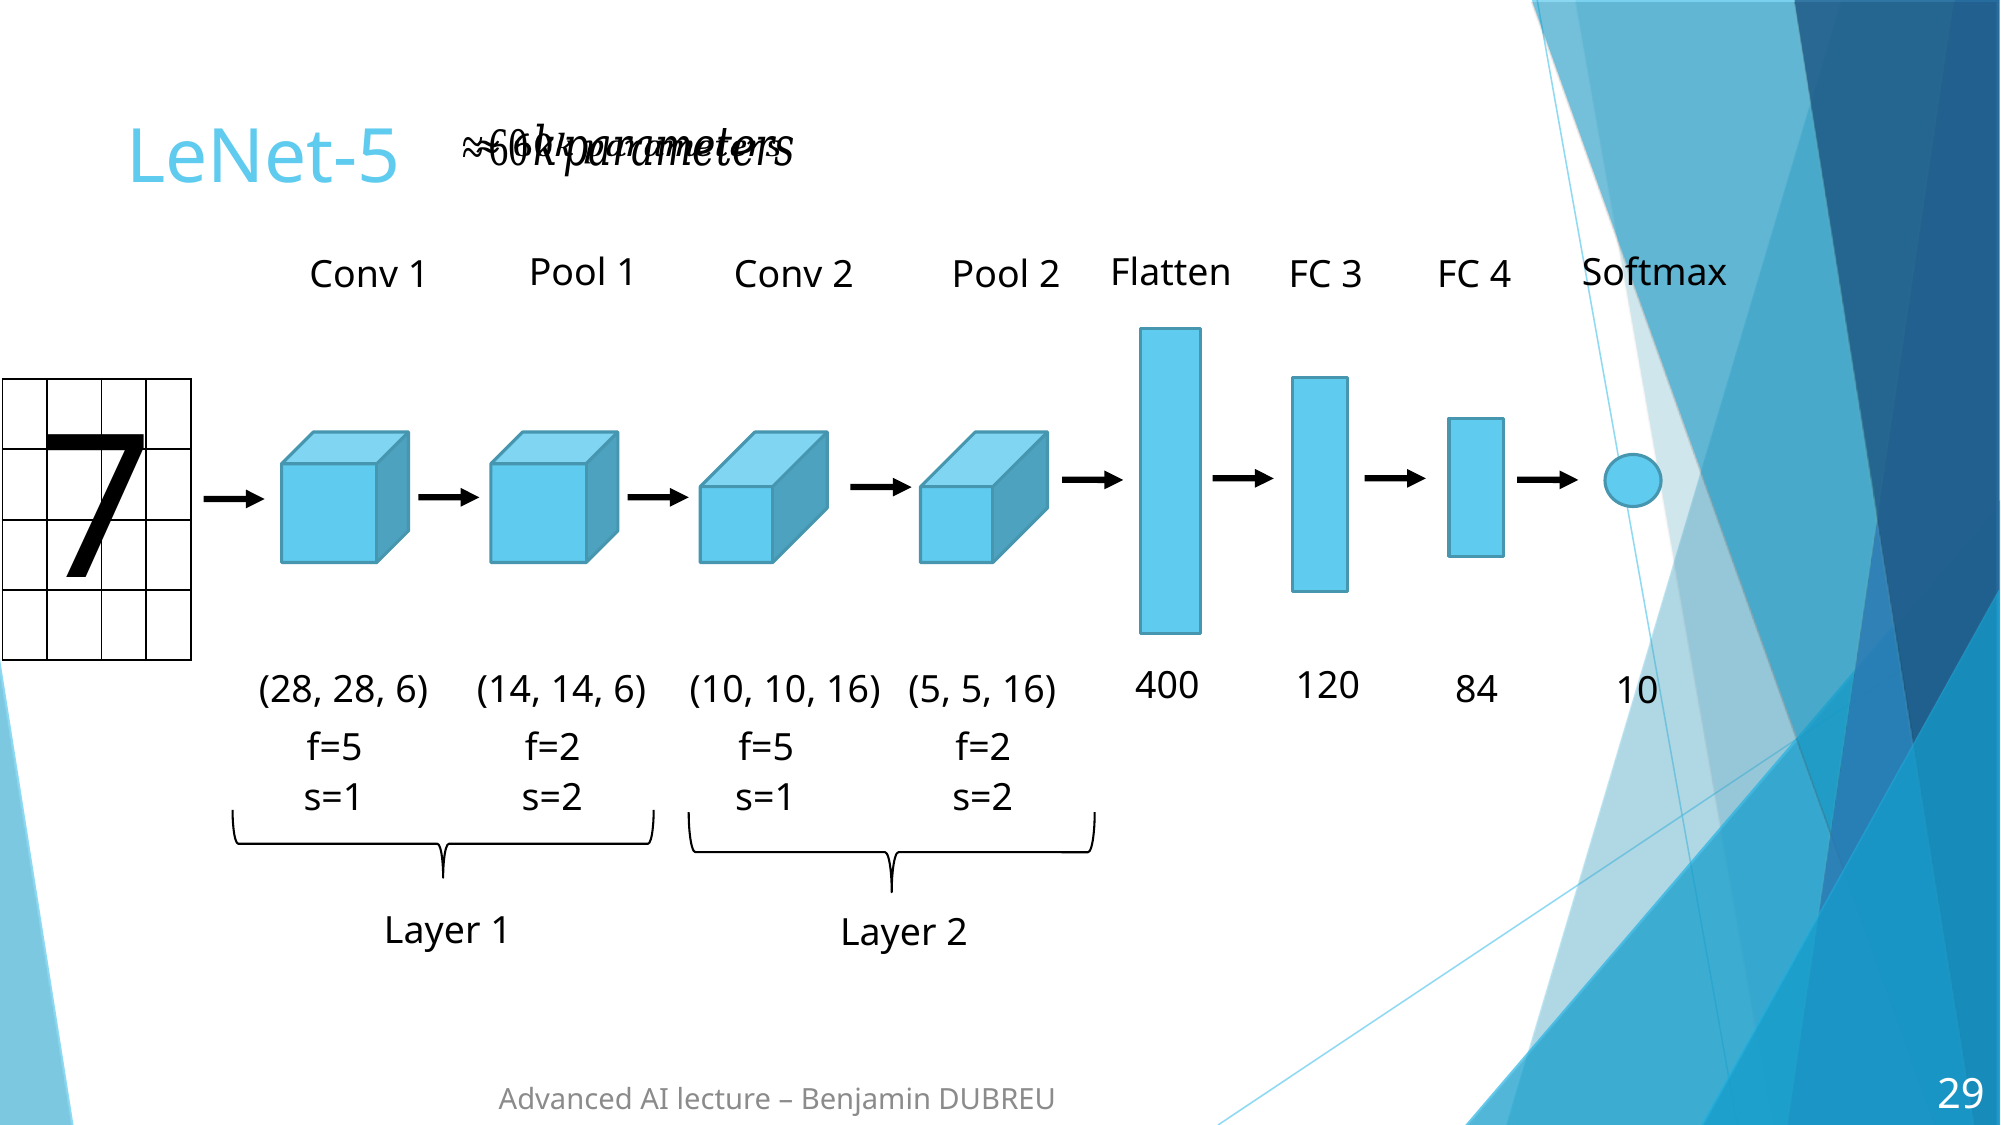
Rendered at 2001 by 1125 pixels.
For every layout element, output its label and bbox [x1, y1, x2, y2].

text_box [451, 117, 806, 179]
text_box [24, 370, 169, 625]
table_cell [48, 625, 101, 659]
footer [483, 1067, 1517, 1125]
text_box [1600, 658, 1674, 719]
text_box [936, 242, 1076, 303]
text_box [369, 898, 527, 959]
text_box [1292, 377, 1348, 592]
text_box [1120, 653, 1215, 714]
text_box [513, 240, 653, 301]
text_box [1095, 240, 1247, 301]
text_box [1440, 658, 1513, 718]
table_header [169, 380, 190, 448]
text_box [1567, 240, 1743, 301]
text_box [462, 658, 662, 826]
text_box [825, 900, 983, 961]
table_header [3, 380, 24, 448]
text_box [1605, 454, 1662, 507]
slide_number [1887, 1065, 2000, 1125]
text_box [921, 433, 1048, 563]
text_box [674, 658, 1072, 826]
table_cell [147, 591, 190, 659]
text_box [1140, 328, 1201, 634]
text_box [1280, 653, 1375, 714]
table_cell [169, 521, 190, 589]
text_box [719, 242, 869, 303]
text_box [294, 242, 444, 303]
text_box [244, 658, 444, 826]
title [111, 99, 1522, 317]
text_box [282, 433, 409, 563]
text_box [1422, 242, 1527, 303]
text_box [1448, 418, 1504, 557]
text_box [700, 433, 828, 563]
text_box [1273, 242, 1378, 303]
table_cell [102, 625, 145, 659]
table_cell [3, 521, 24, 589]
table_cell [3, 591, 46, 659]
table_cell [3, 450, 24, 519]
table_cell [169, 450, 190, 519]
text_box [491, 433, 618, 563]
